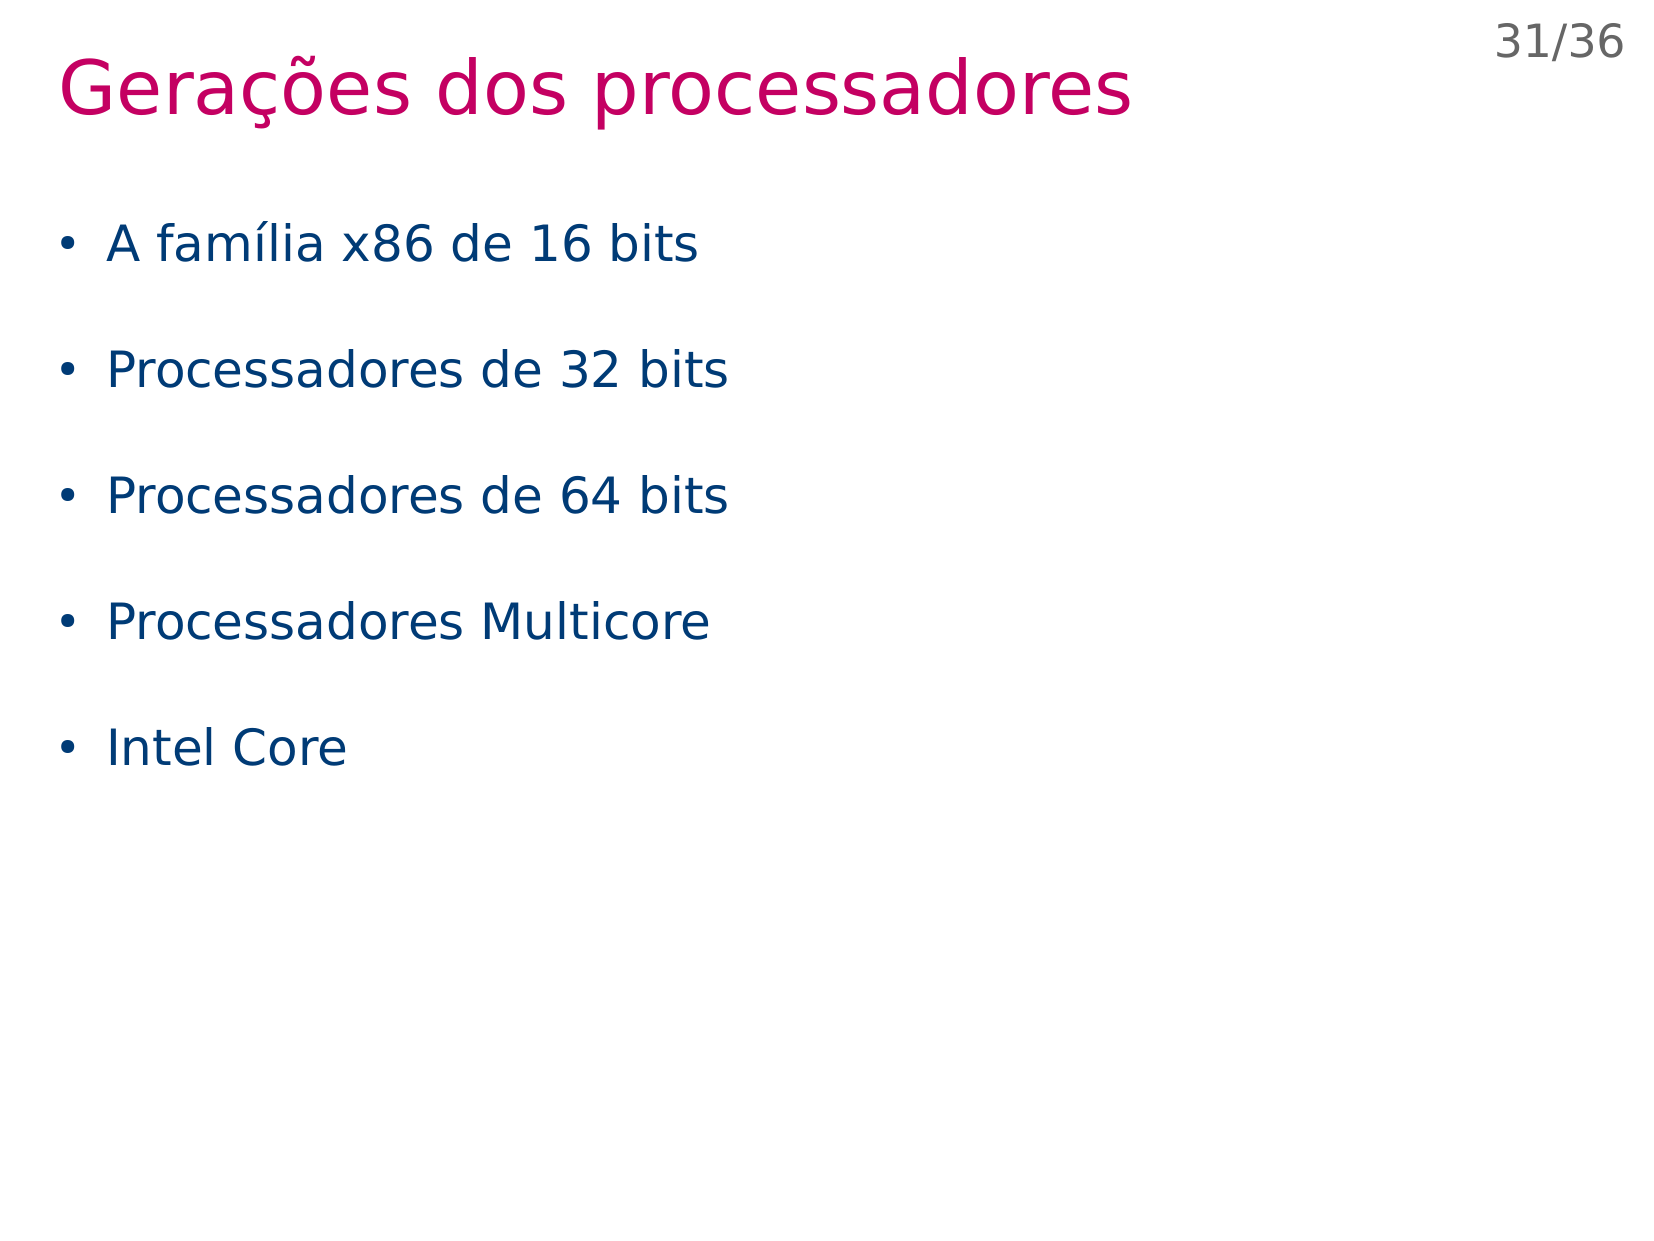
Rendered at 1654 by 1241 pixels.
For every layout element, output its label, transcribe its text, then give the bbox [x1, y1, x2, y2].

title Gerações dos processadores [59, 29, 1625, 148]
list A família x86 de 16 bits Processadores de 32 bits Processadores de 64 bits Processadores Multicore Intel Core [59, 206, 1625, 1211]
